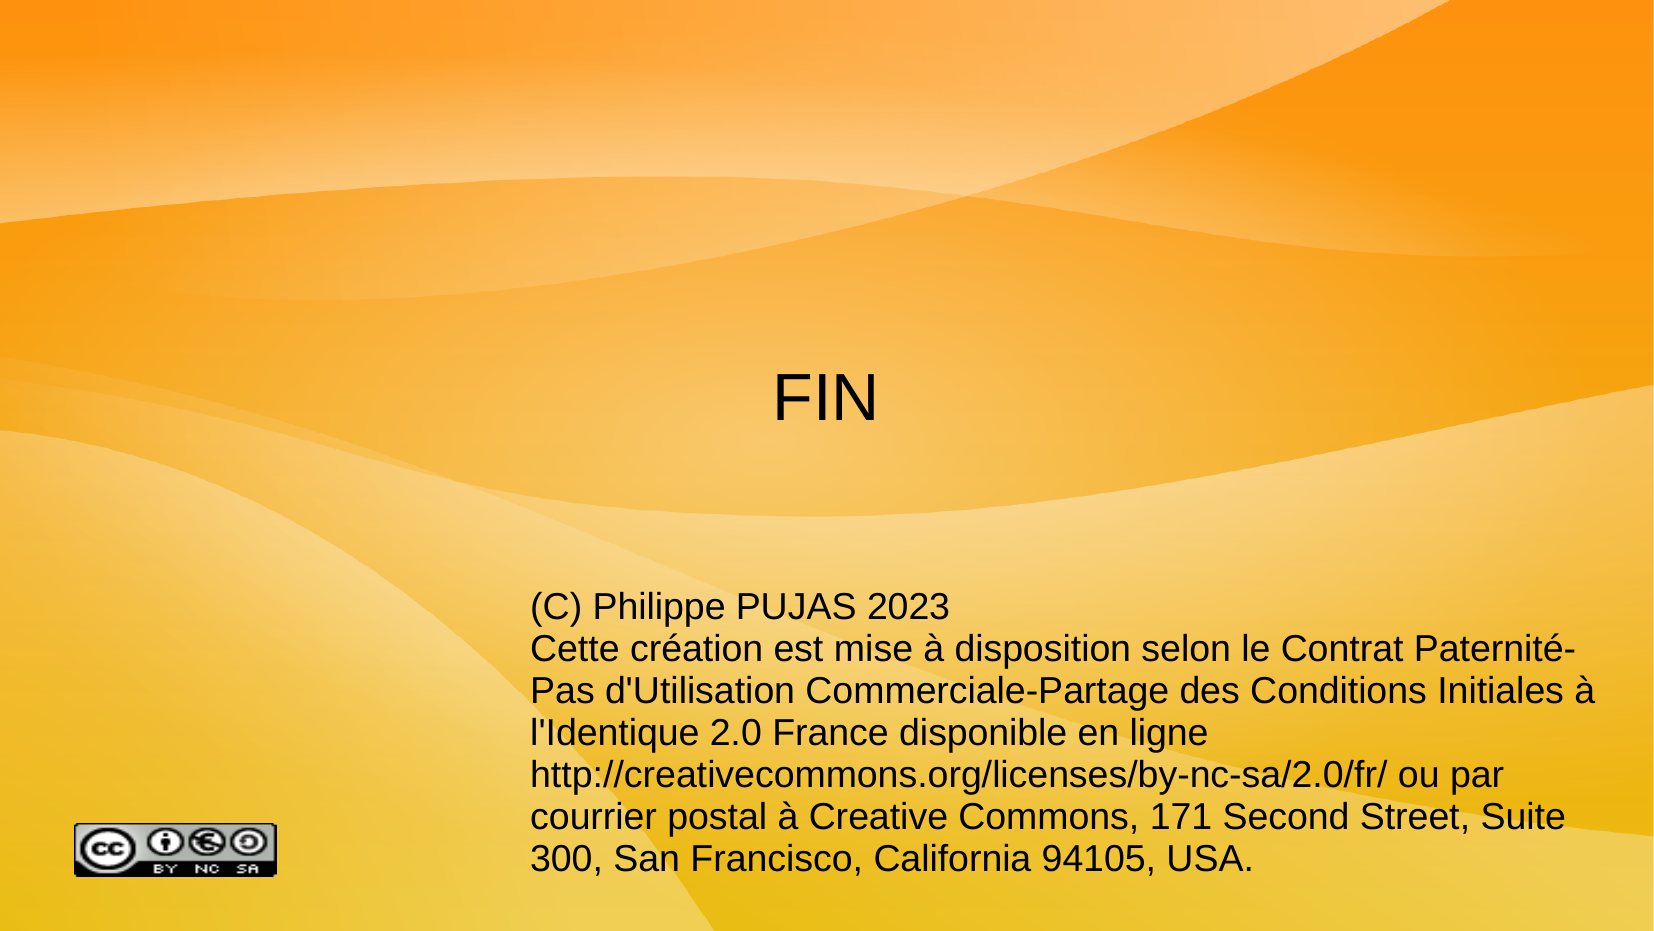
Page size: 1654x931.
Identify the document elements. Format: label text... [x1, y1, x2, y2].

subtitle FIN [82, 37, 1571, 757]
text_box (C) Philippe PUJAS 2023 Cette création est mise à disposition selon le Contrat Paternité-Pas d'Utilisation Commerciale-Partage des Conditions Initiales à l'Identique 2.0 France disponible en ligne http://creativecommons.org/licenses/by-nc-sa/2.0/fr/ ou par courrier postal à Creative Commons, 171 Second Street, Suite 300, San Francisco, California 94105, USA. [515, 578, 1653, 930]
picture [0, 0, 1654, 931]
